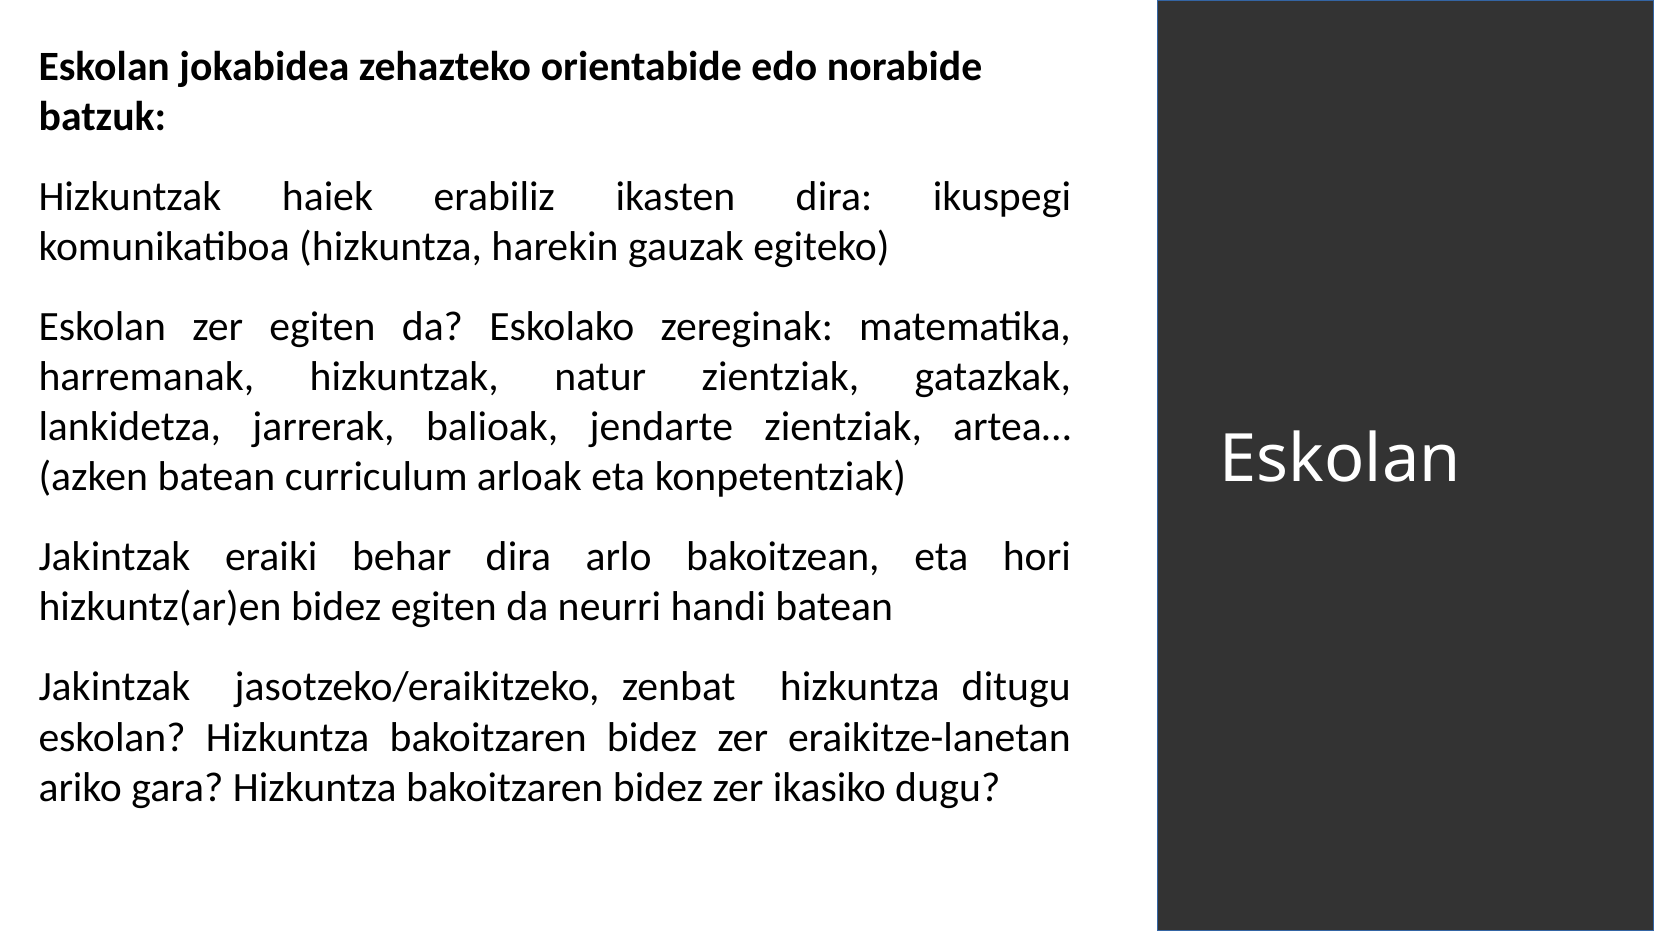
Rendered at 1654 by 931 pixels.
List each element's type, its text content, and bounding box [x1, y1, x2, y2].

list Eskolan jokabidea zehazteko orientabide edo norabide batzuk: Hizkuntzak haiek erabiliz ikasten dira: ikuspegi komunikatiboa (hizkuntza, harekin gauzak egiteko) Eskolan zer egiten da? Eskolako zereginak: matematika, harremanak, hizkuntzak, natur zientziak, gatazkak, lankidetza, jarrerak, balioak, jendarte zientziak, artea… (azken batean curriculum arloak eta konpetentziak) Jakintzak eraiki behar dira arlo bakoitzean, eta hori hizkuntz(ar)en bidez egiten da neurri handi batean Jakintzak jasotzeko/eraikitzeko, zenbat hizkuntza ditugu eskolan? Hizkuntza bakoitzaren bidez zer eraikitze-lanetan ariko gara? Hizkuntza bakoitzaren bidez zer ikasiko dugu? [23, 31, 1087, 886]
title Eskolan [1204, 47, 1630, 862]
